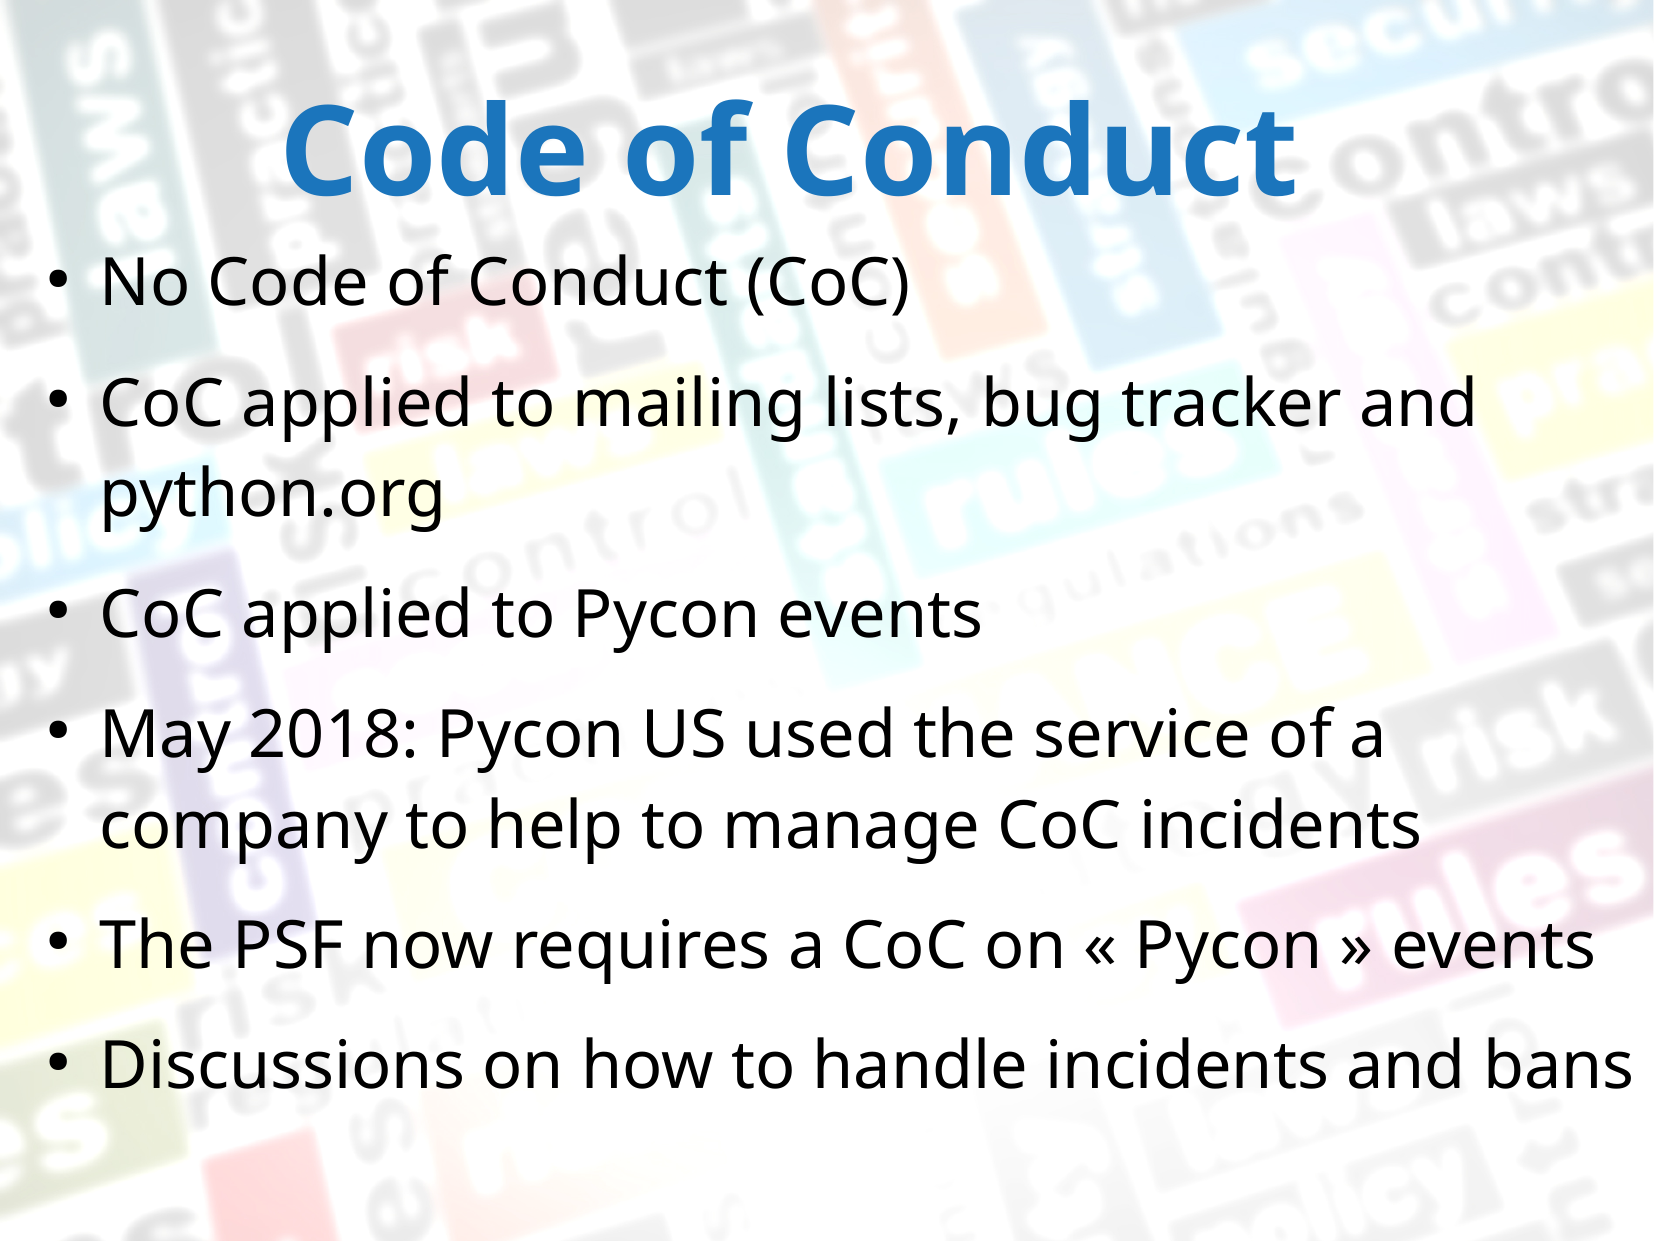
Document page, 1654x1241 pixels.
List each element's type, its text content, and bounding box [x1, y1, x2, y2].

list No Code of Conduct (CoC) CoC applied to mailing lists, bug tracker and python.org CoC applied to Pycon events May 2018: Pycon US used the service of a company to help to manage CoC incidents The PSF now requires a CoC on « Pycon » events Discussions on how to handle incidents and bans [28, 234, 1641, 1218]
picture [0, 0, 1654, 1241]
text_box Code of Conduct [264, 53, 1478, 209]
